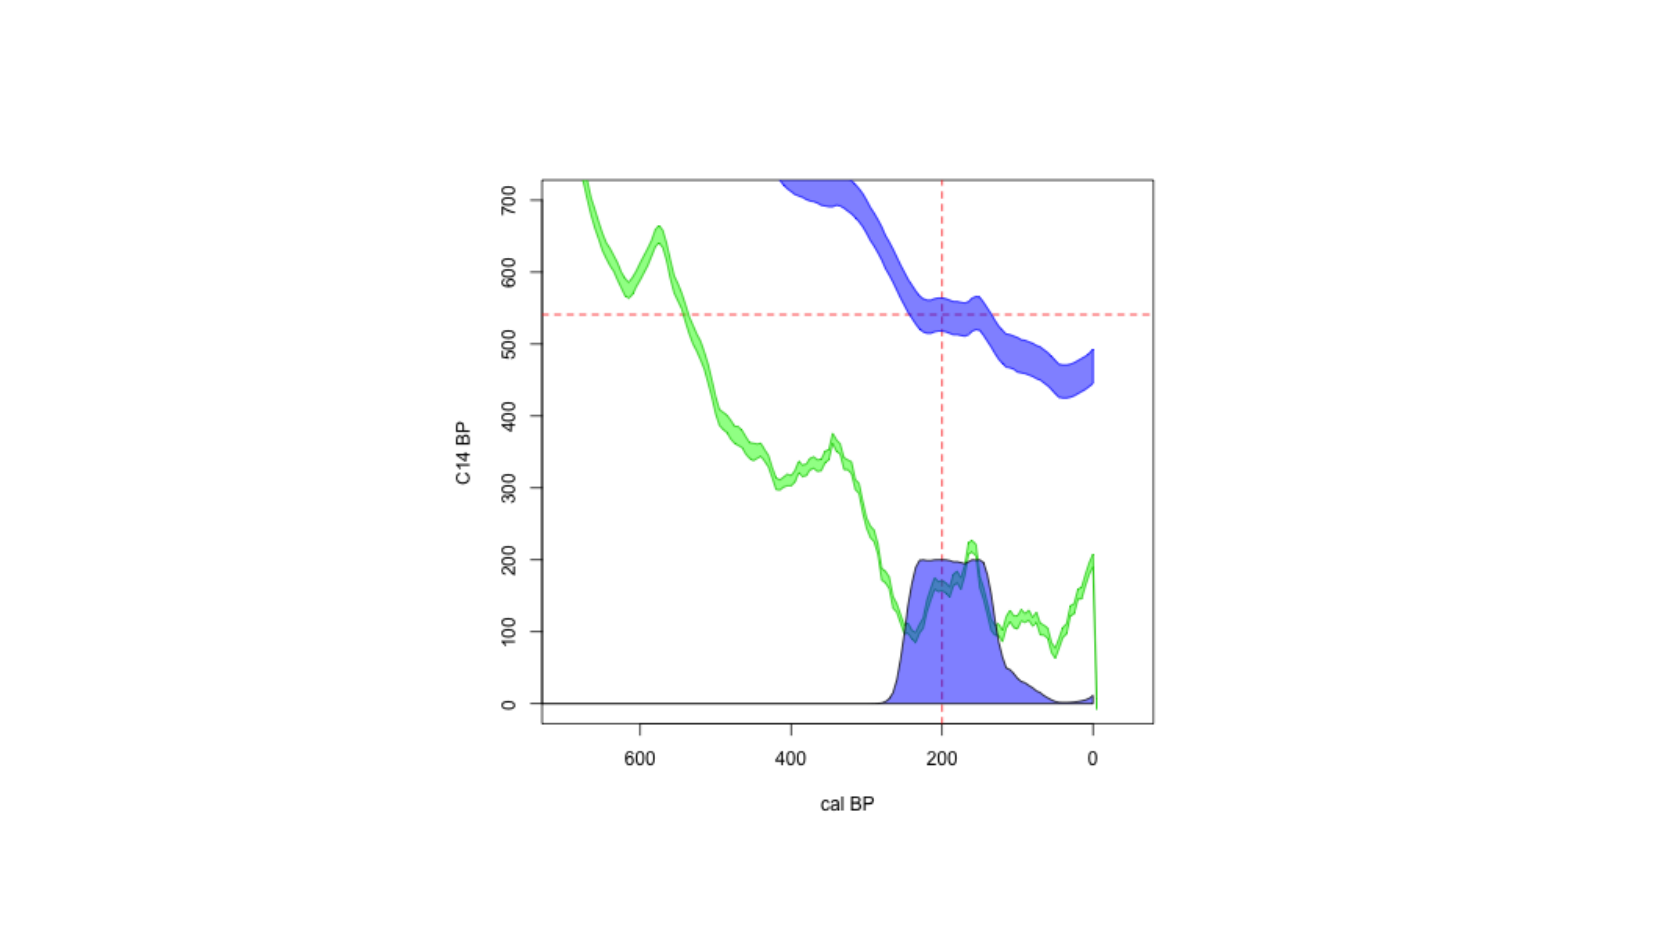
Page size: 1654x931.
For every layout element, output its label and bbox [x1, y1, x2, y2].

picture [450, 88, 1201, 839]
